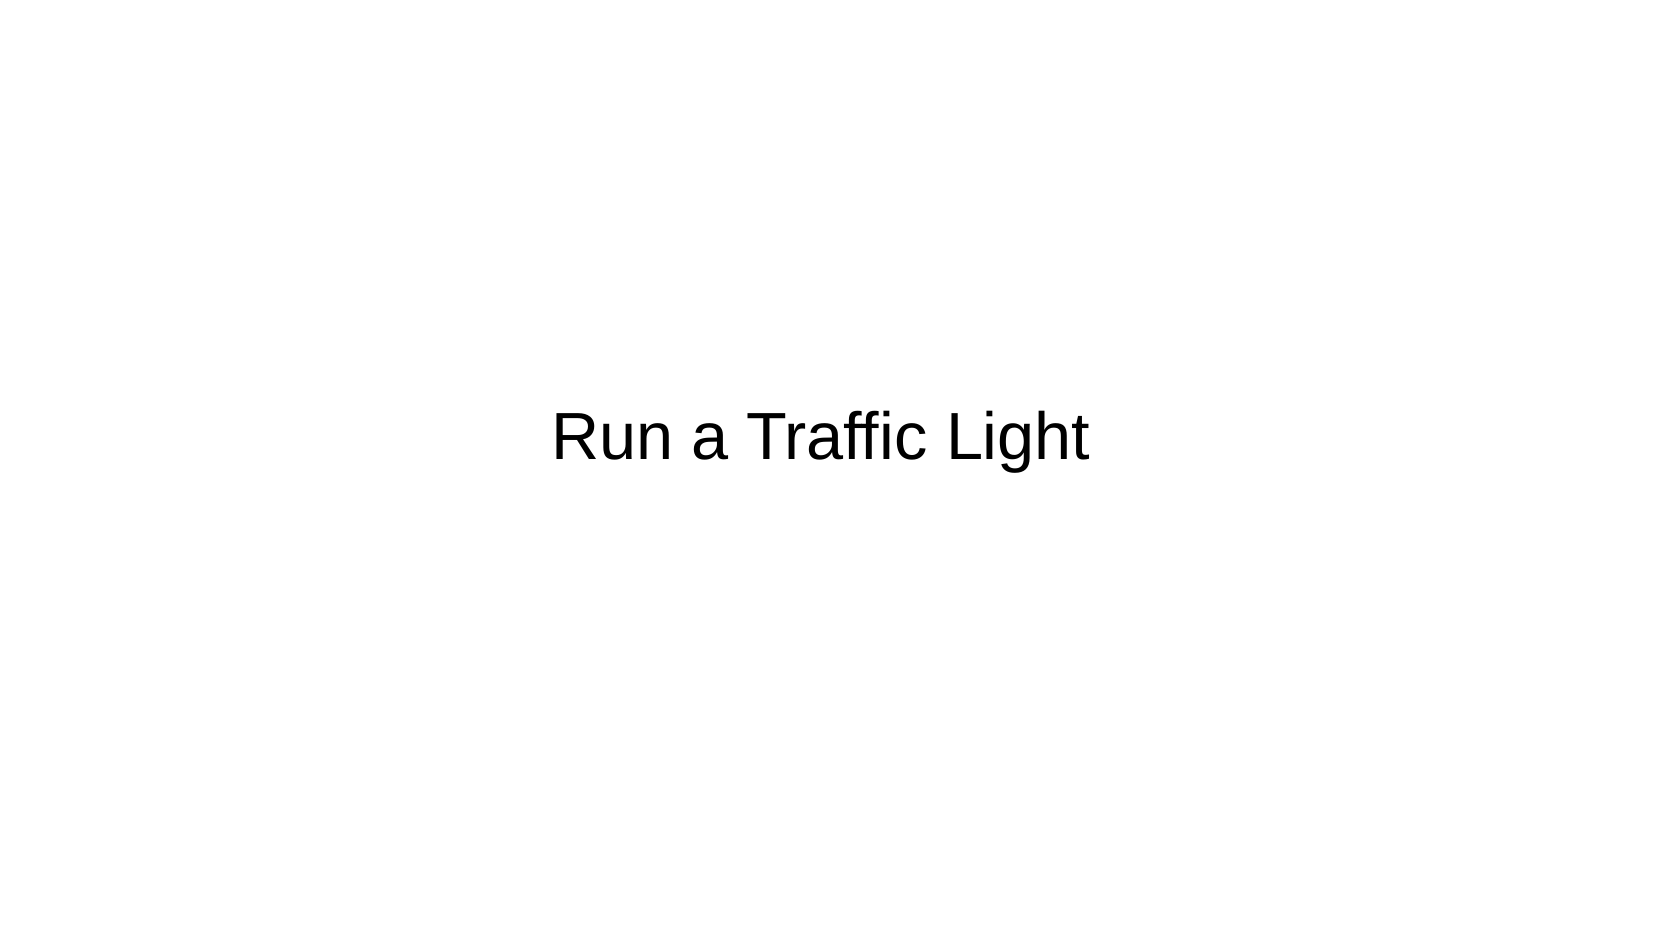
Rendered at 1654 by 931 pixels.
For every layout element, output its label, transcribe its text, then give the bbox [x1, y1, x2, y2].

subtitle Run a Traffic Light [76, 76, 1565, 797]
